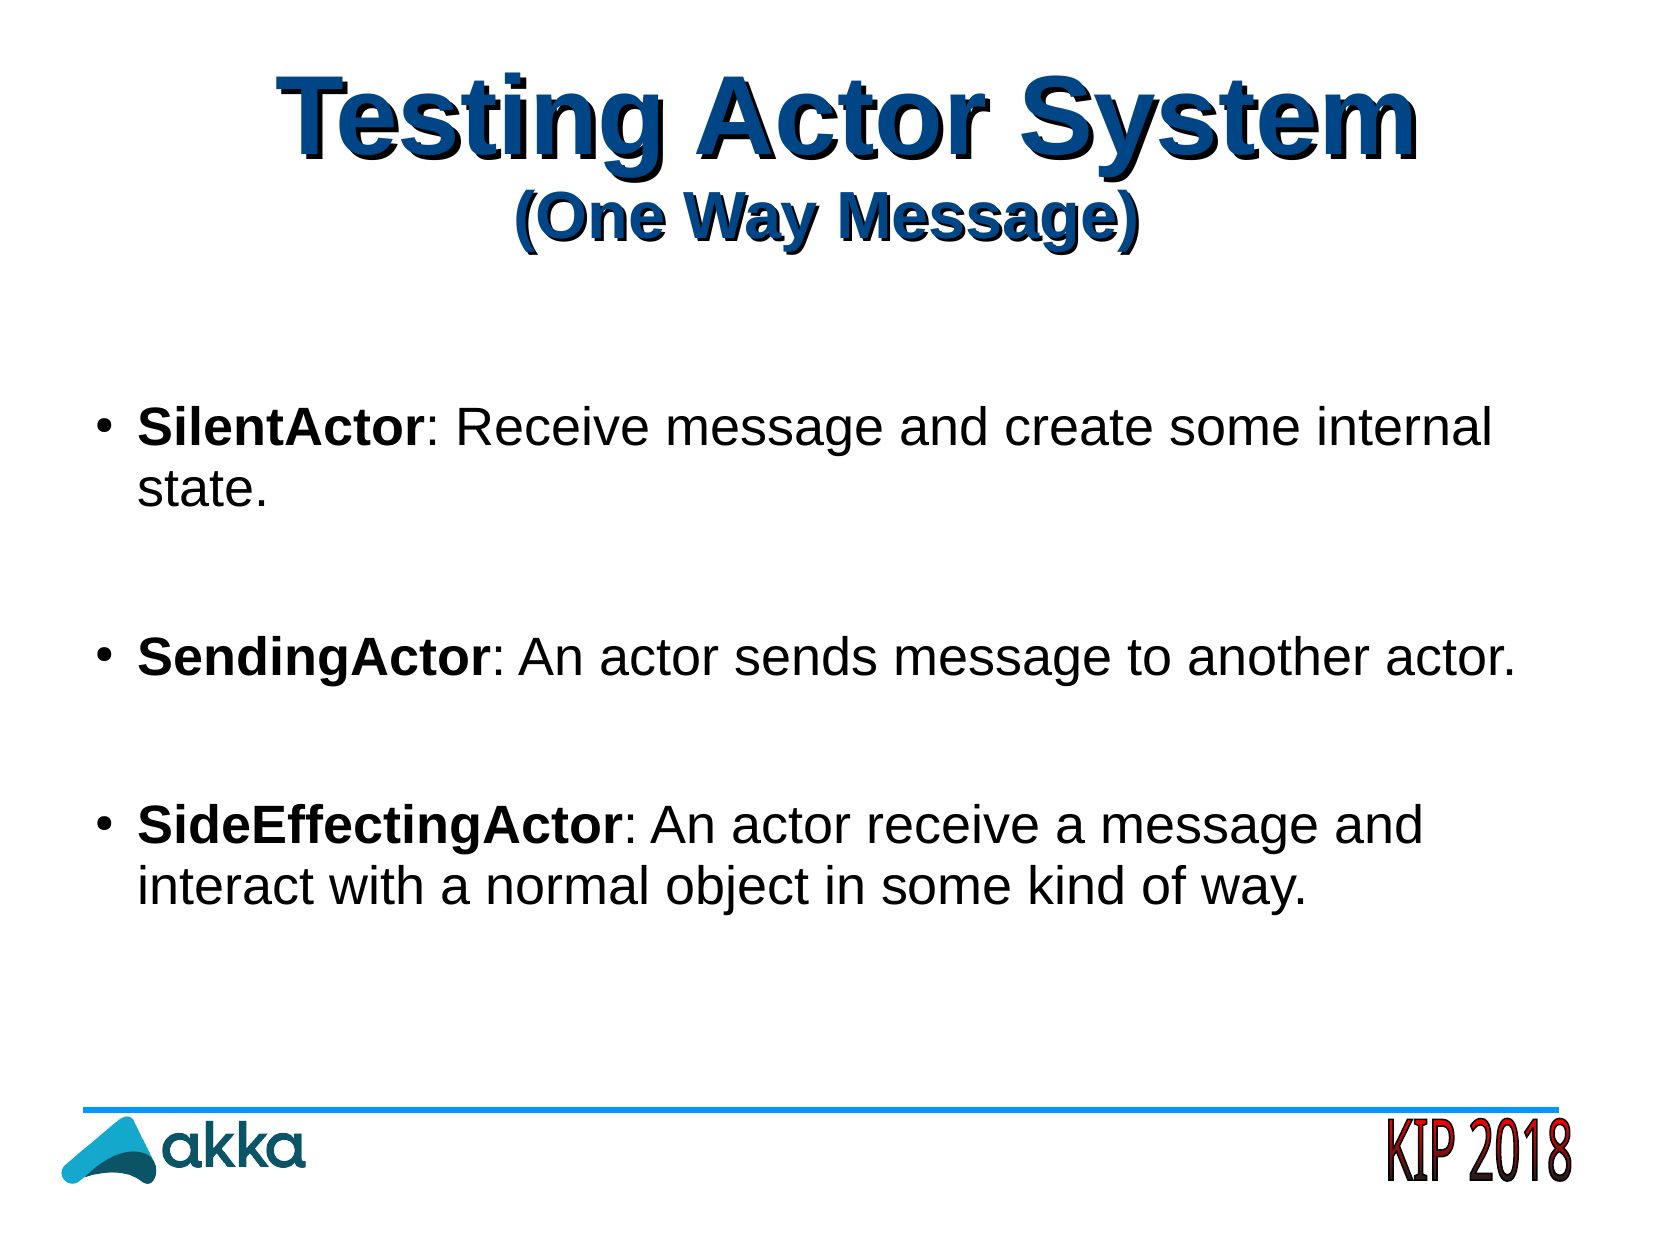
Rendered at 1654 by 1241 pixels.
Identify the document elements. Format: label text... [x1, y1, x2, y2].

title Testing Actor System (One Way Message) [82, 49, 1571, 257]
picture [61, 1116, 306, 1217]
list SilentActor: Receive message and create some internal state. SendingActor: An actor sends message to another actor. SideEffectingActor: An actor receive a message and interact with a normal object in some kind of way. [80, 396, 1536, 969]
